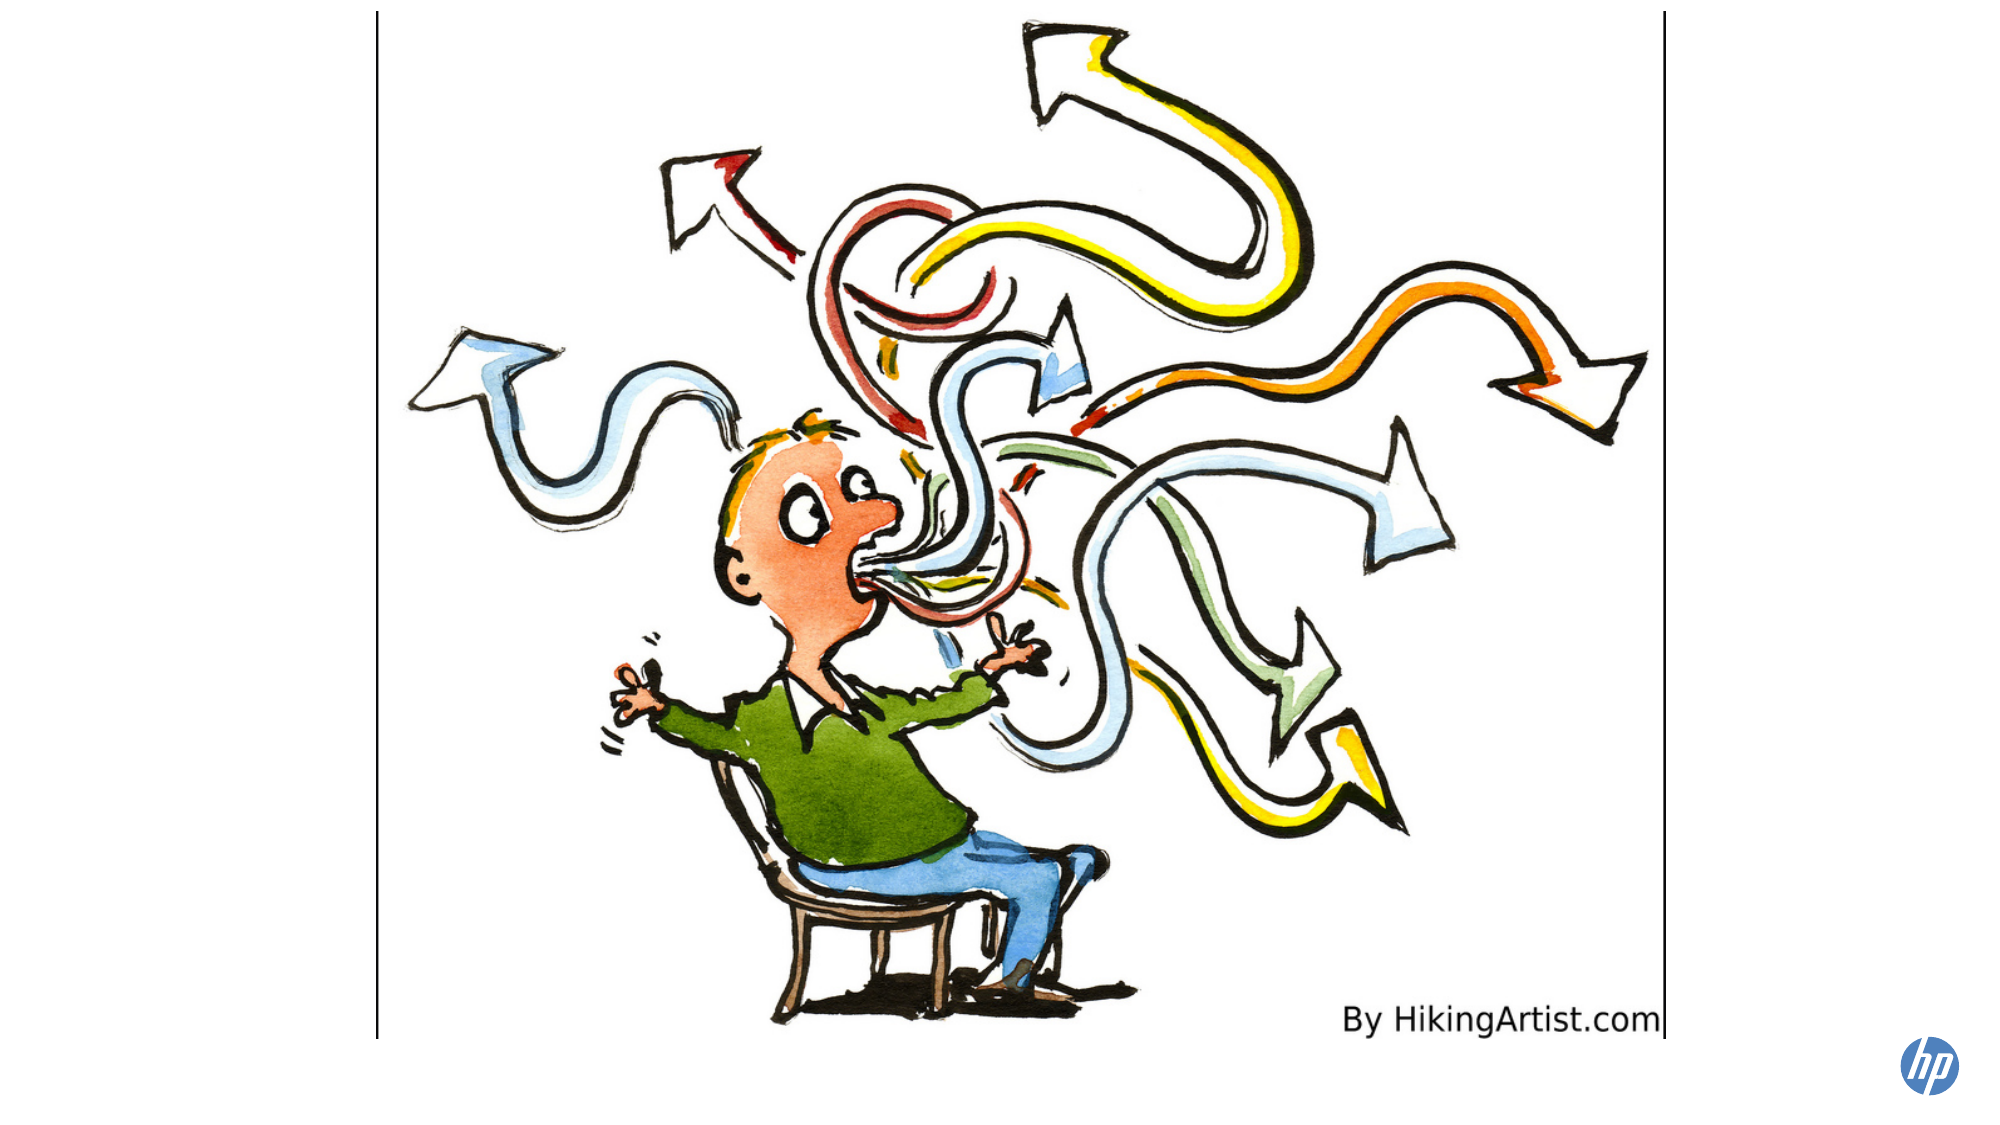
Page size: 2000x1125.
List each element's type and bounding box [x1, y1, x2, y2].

picture [376, 11, 1666, 1039]
